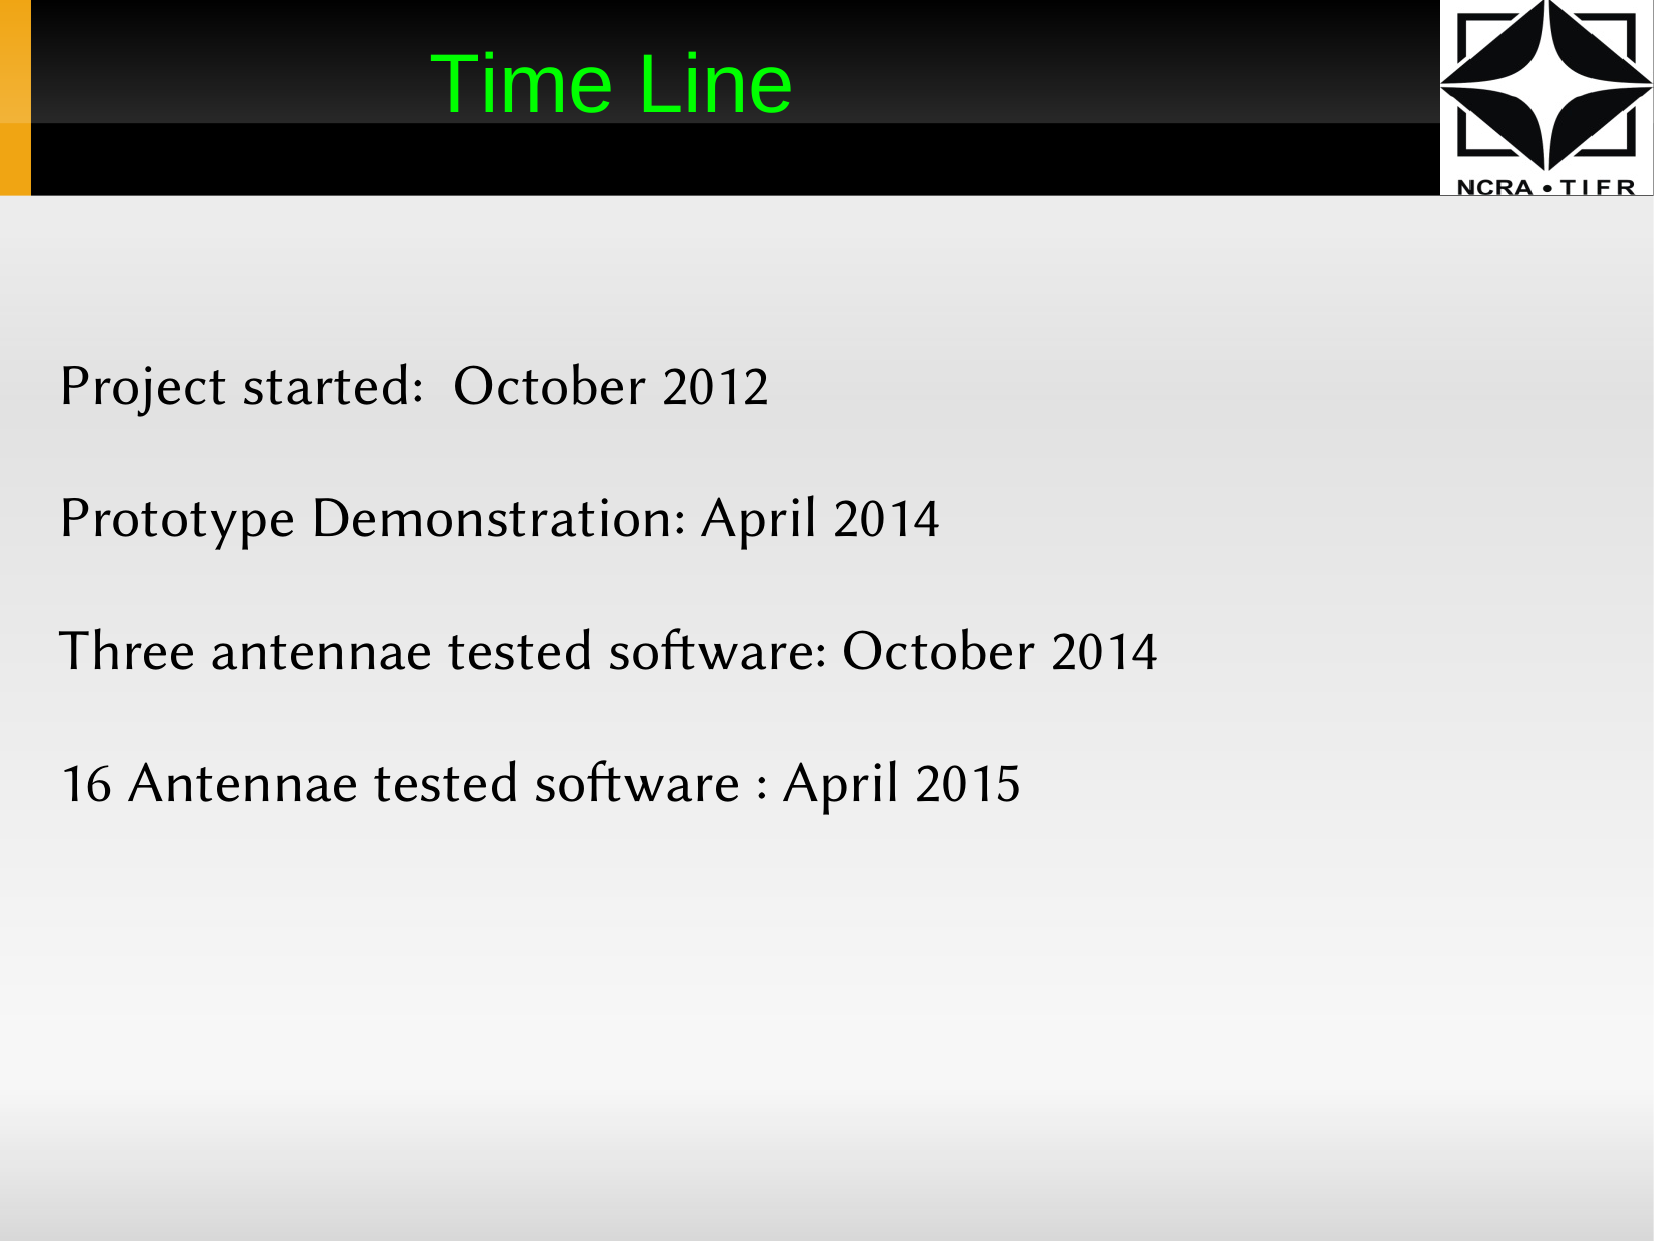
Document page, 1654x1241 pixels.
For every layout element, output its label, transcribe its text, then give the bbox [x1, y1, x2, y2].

picture [0, 0, 1654, 1241]
text_box Time Line [174, 30, 1052, 138]
text_box Project started: October 2012 Prototype Demonstration: April 2014 Three antennae tested software: October 2014 16 Antennae tested software : April 2015 [15, 255, 1606, 836]
